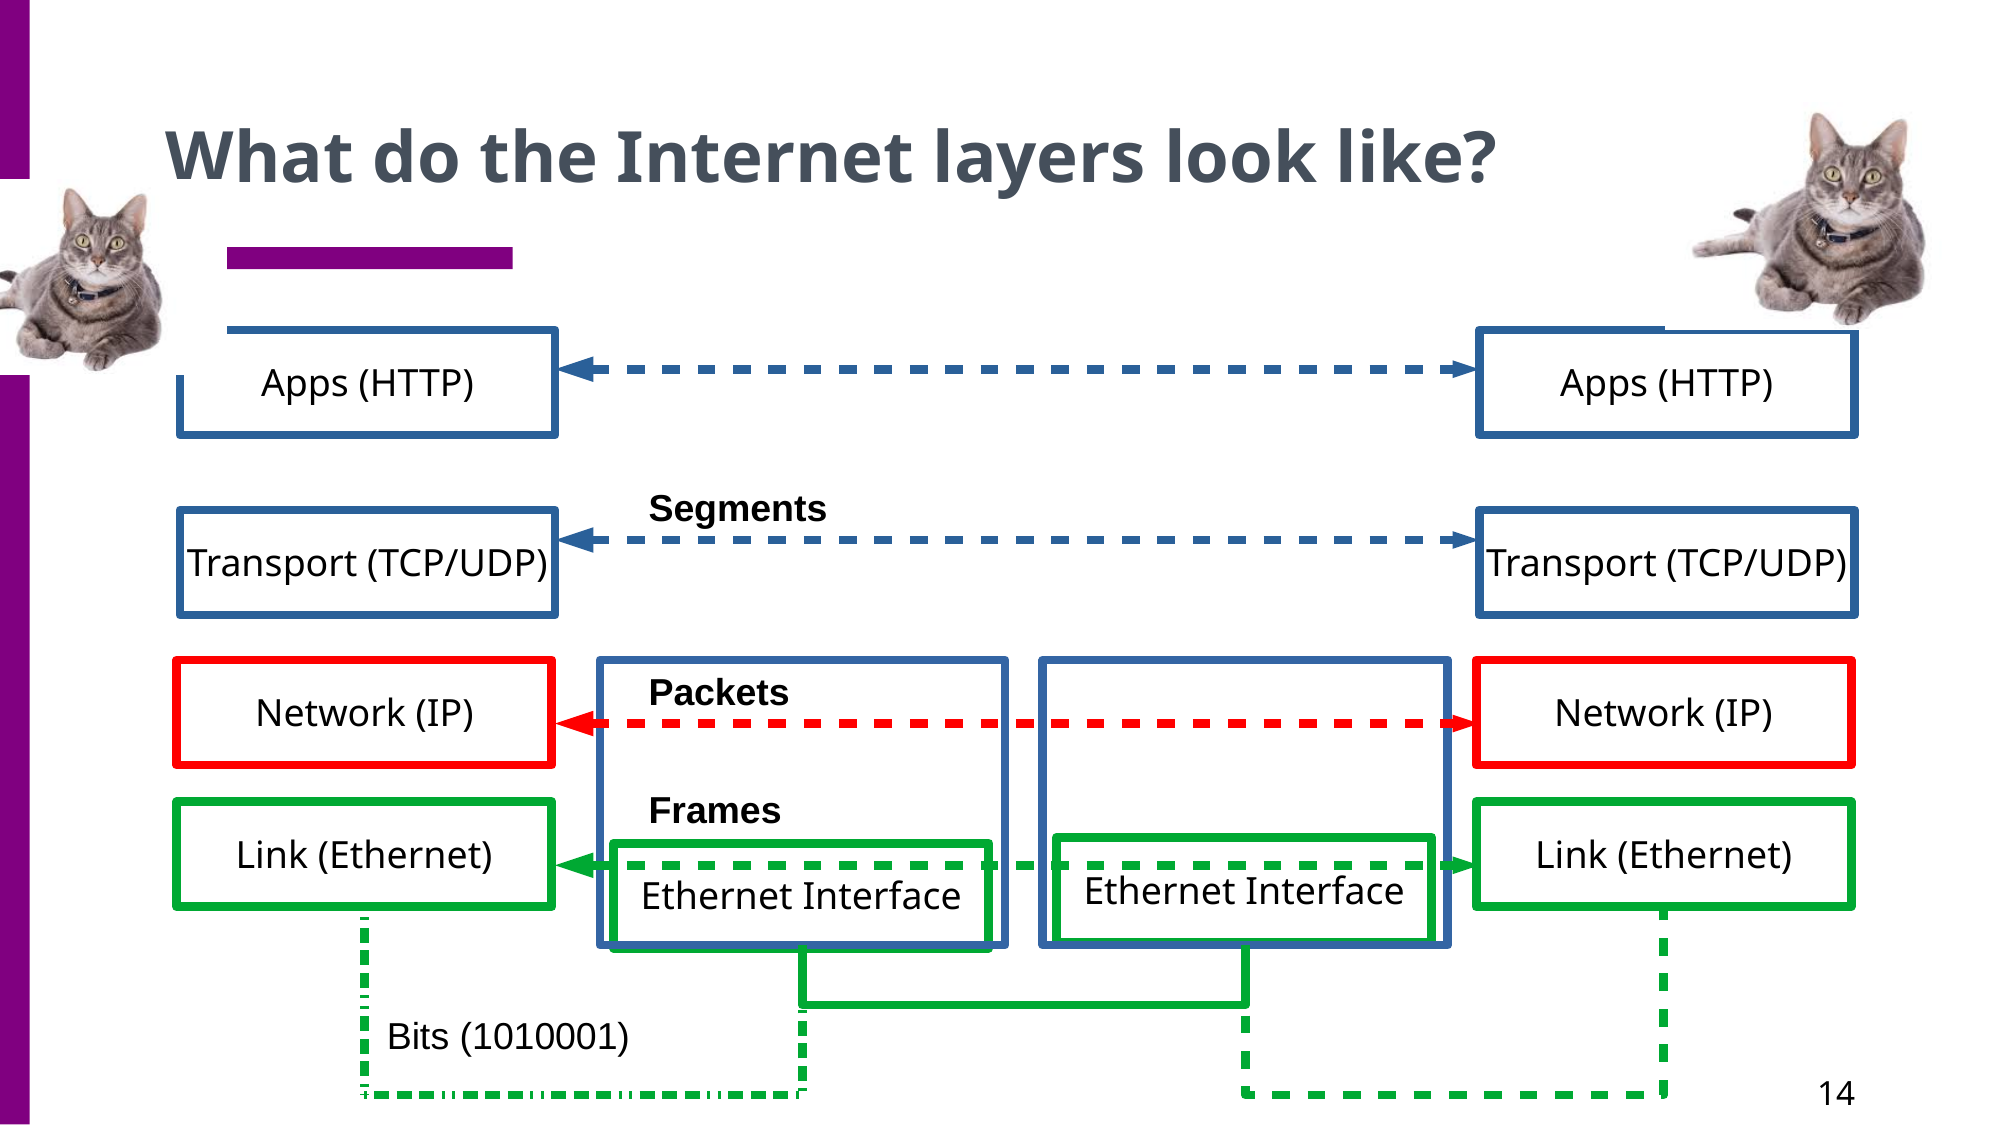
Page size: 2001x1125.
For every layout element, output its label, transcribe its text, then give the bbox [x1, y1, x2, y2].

text_box Network (IP) [176, 660, 552, 766]
text_box Ethernet Interface [1056, 837, 1432, 941]
text_box What do the Internet layers look like? [151, 0, 1849, 212]
text_box Segments [633, 479, 843, 537]
text_box Frames [633, 781, 797, 839]
picture [0, 179, 227, 376]
text_box Transport (TCP/UDP) [180, 510, 556, 616]
text_box Packets [633, 663, 805, 721]
text_box Bits (1010001) [372, 1008, 646, 1066]
text_box Link (Ethernet) [1476, 801, 1852, 907]
text_box Transport (TCP/UDP) [1479, 510, 1855, 616]
text_box Ethernet Interface [613, 843, 989, 941]
picture [1665, 102, 2000, 330]
text_box Network (IP) [1476, 660, 1852, 766]
text_box Apps (HTTP) [1479, 329, 1855, 436]
text_box Link (Ethernet) [176, 801, 552, 907]
text_box Apps (HTTP) [180, 329, 556, 436]
